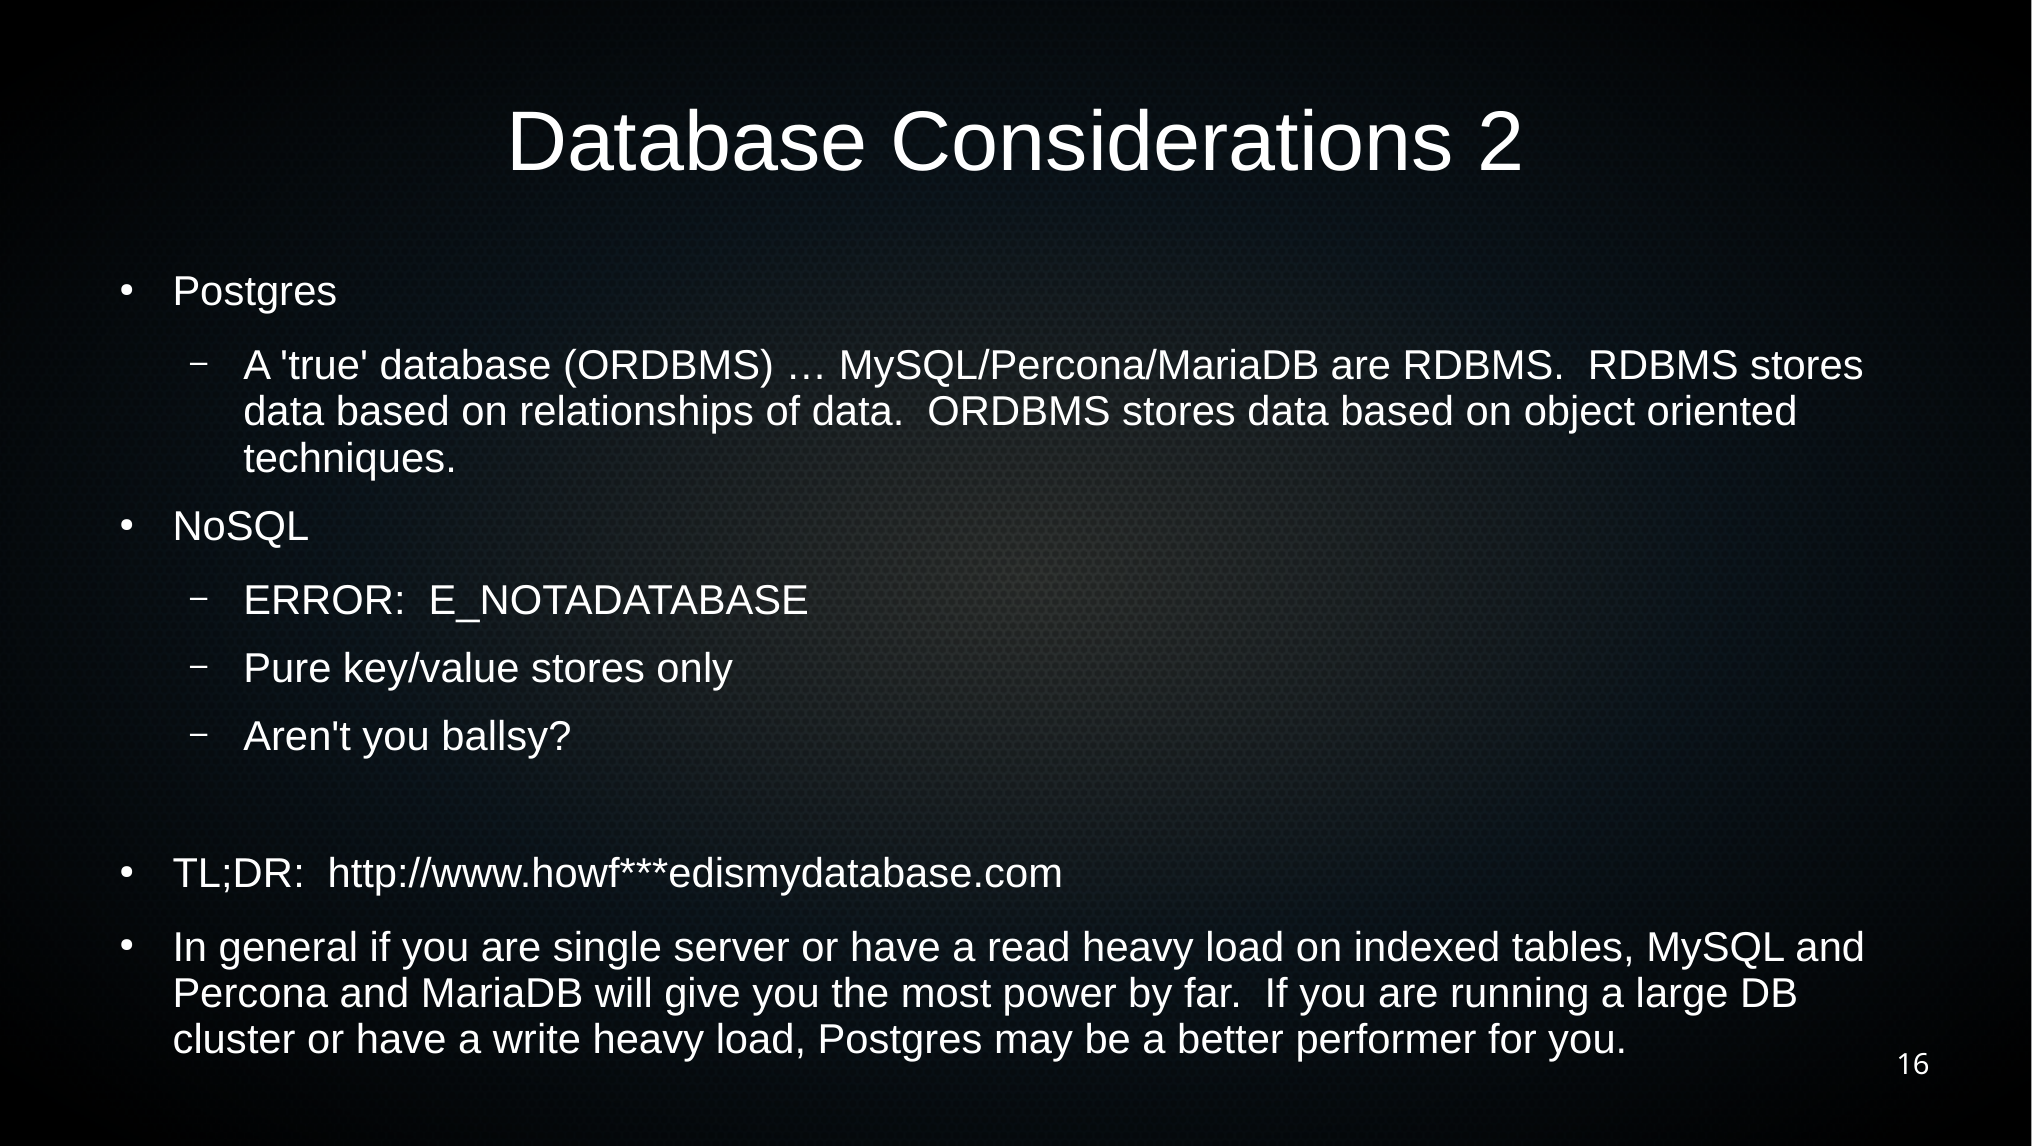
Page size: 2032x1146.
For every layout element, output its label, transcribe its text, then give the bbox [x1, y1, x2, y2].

picture [0, 0, 2032, 1146]
list Postgres A 'true' database (ORDBMS) … MySQL/Percona/MariaDB are RDBMS. RDBMS stores data based on relationships of data. ORDBMS stores data based on object oriented techniques. NoSQL ERROR: E_NOTADATABASE Pure key/value stores only Aren't you ballsy? TL;DR: http://www.howf***edismydatabase.com In general if you are single server or have a read heavy load on indexed tables, MySQL and Percona and MariaDB will give you the most power by far. If you are running a large DB cluster or have a write heavy load, Postgres may be a better performer for you. [101, 268, 1890, 1025]
title Database Considerations 2 [101, 45, 1930, 237]
